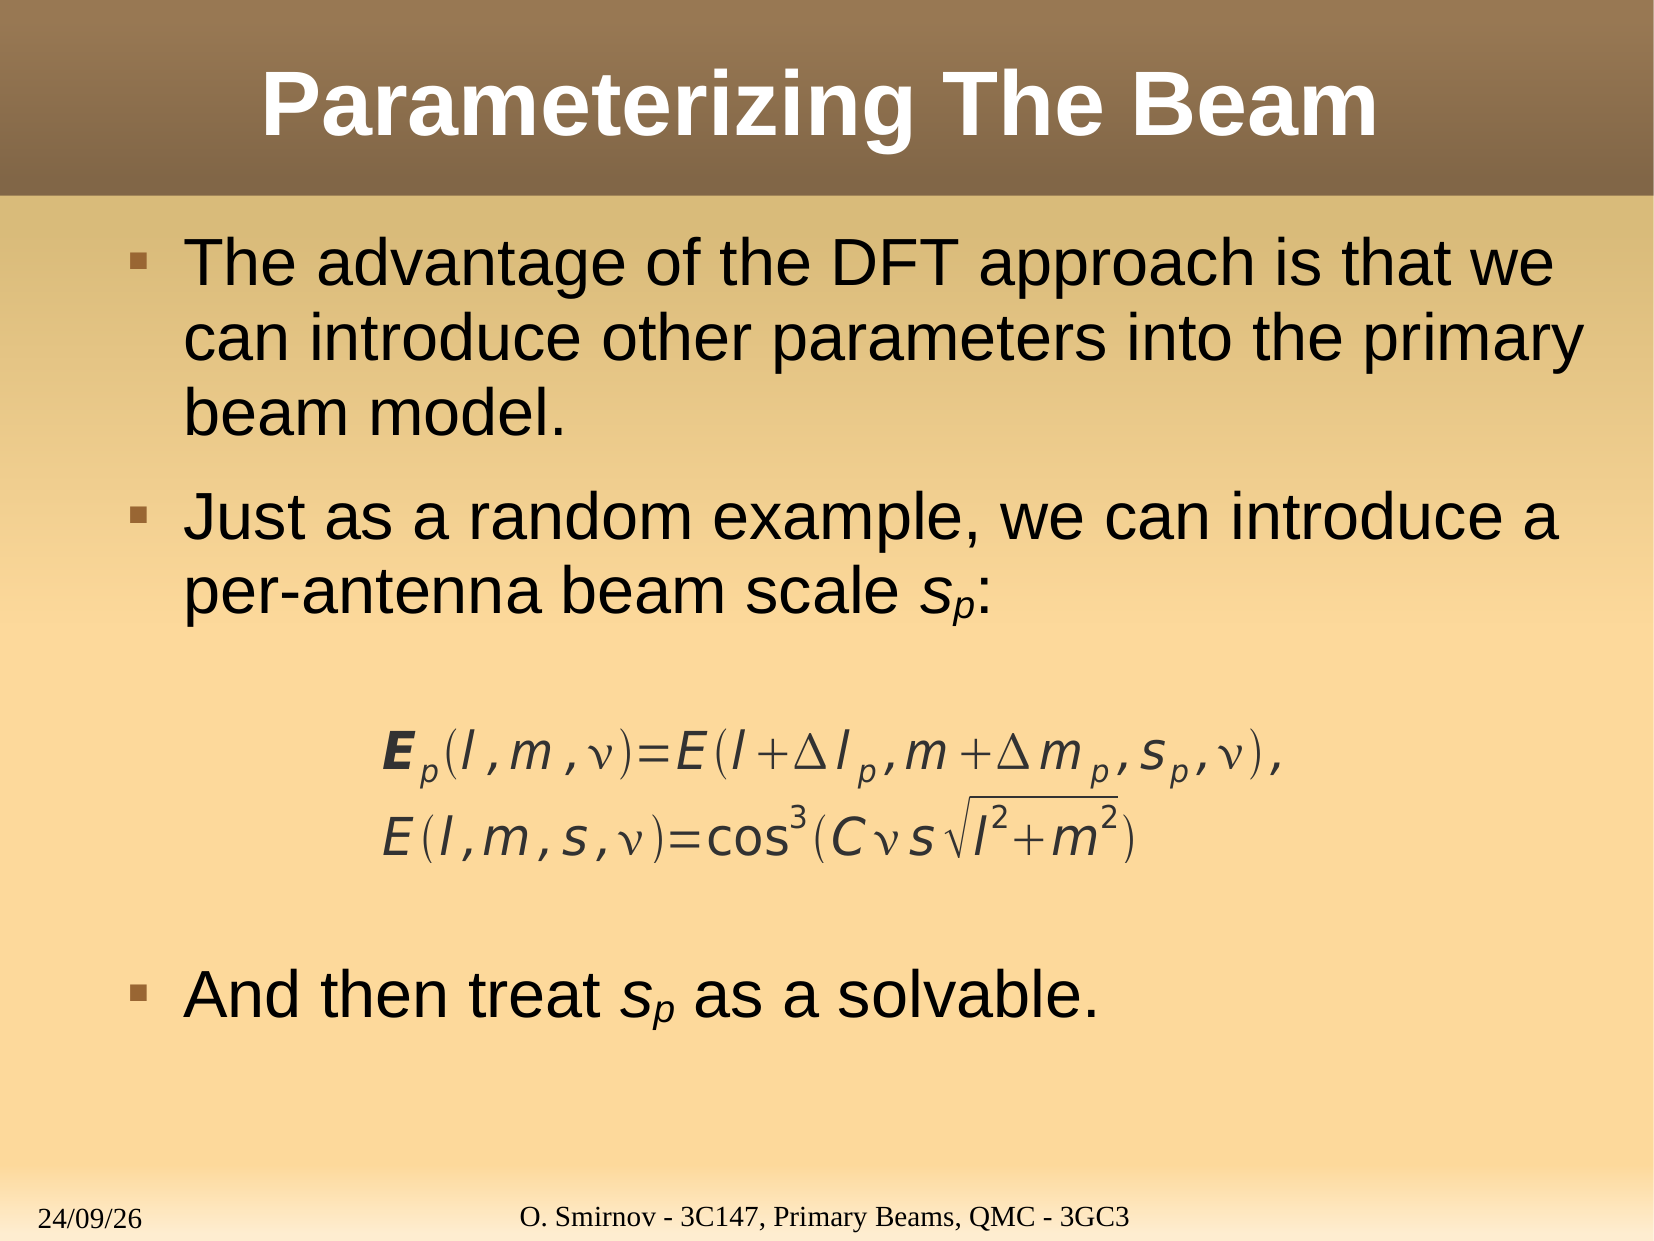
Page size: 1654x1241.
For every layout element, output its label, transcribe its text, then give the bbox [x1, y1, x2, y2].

title Parameterizing The Beam [76, 0, 1565, 208]
list The advantage of the DFT approach is that we can introduce other parameters into the primary beam model. Just as a random example, we can introduce a per-antenna beam scale sp: And then treat sp as a solvable. [112, 225, 1601, 1076]
picture [0, 0, 1654, 1241]
